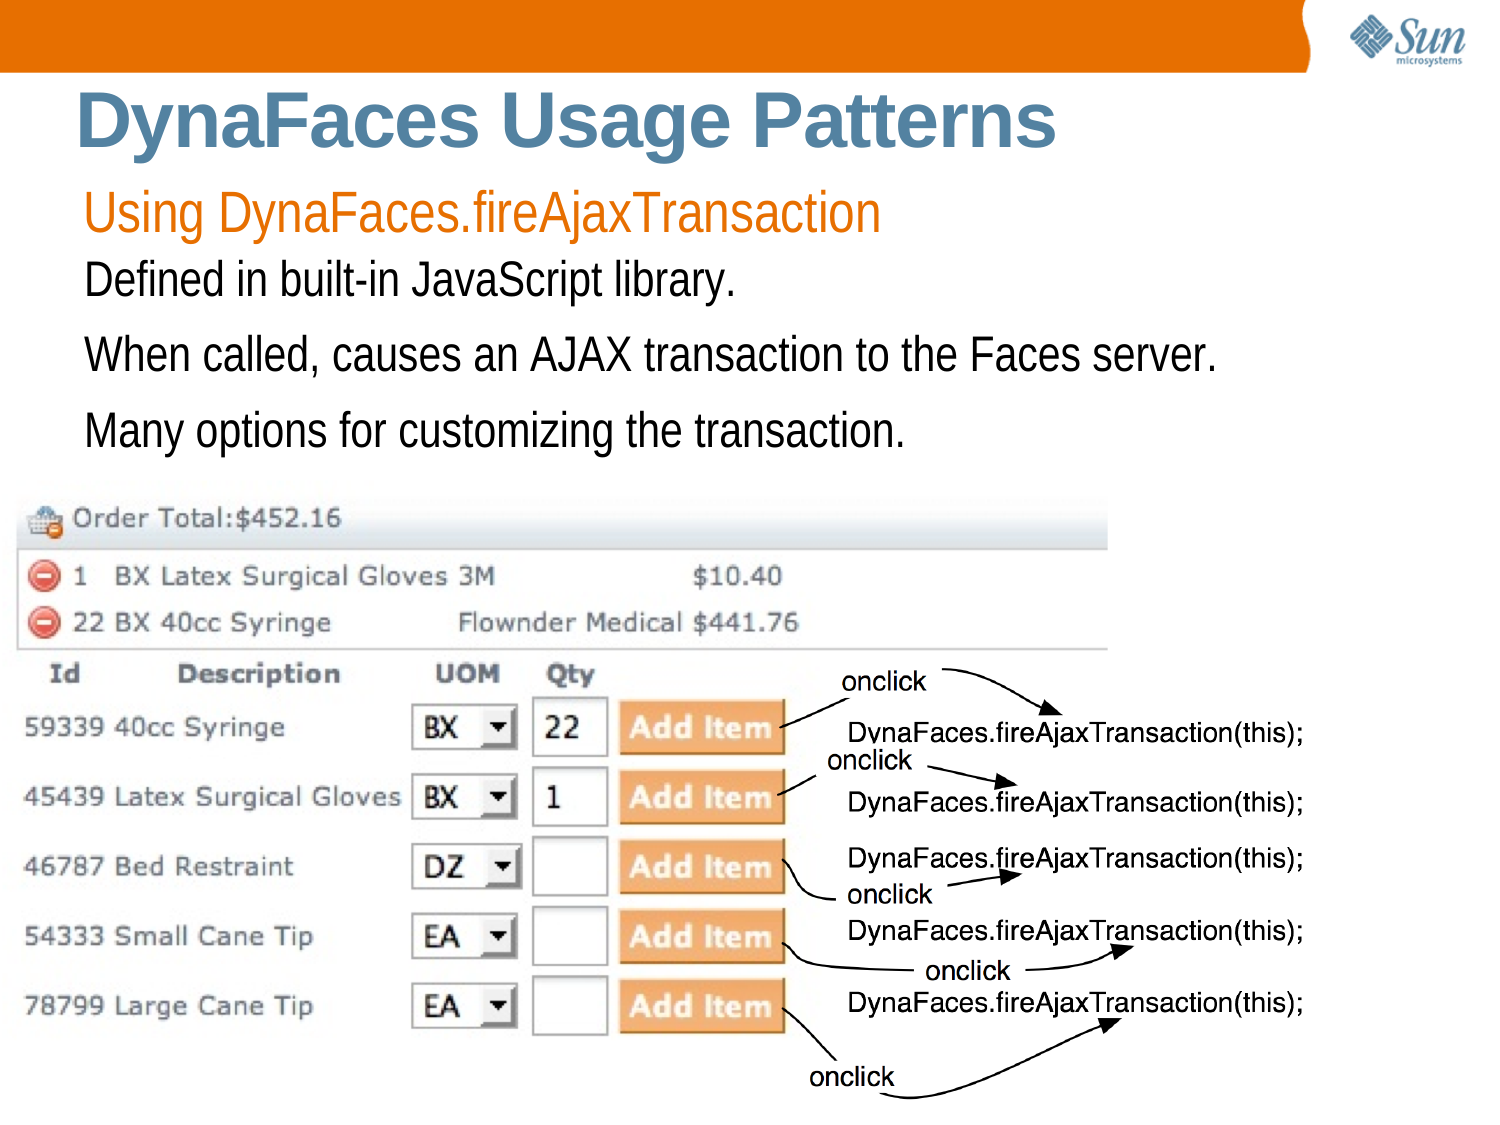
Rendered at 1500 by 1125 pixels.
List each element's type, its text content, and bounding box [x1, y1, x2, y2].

picture [0, 0, 1500, 75]
list Defined in built-in JavaScript library. When called, causes an AJAX transaction to the Faces server. Many options for customizing the transaction. [64, 257, 1463, 478]
text_box Using DynaFaces.fireAjaxTransaction [83, 187, 1351, 255]
title DynaFaces Usage Patterns [75, 83, 1437, 188]
picture [0, 478, 1500, 1103]
